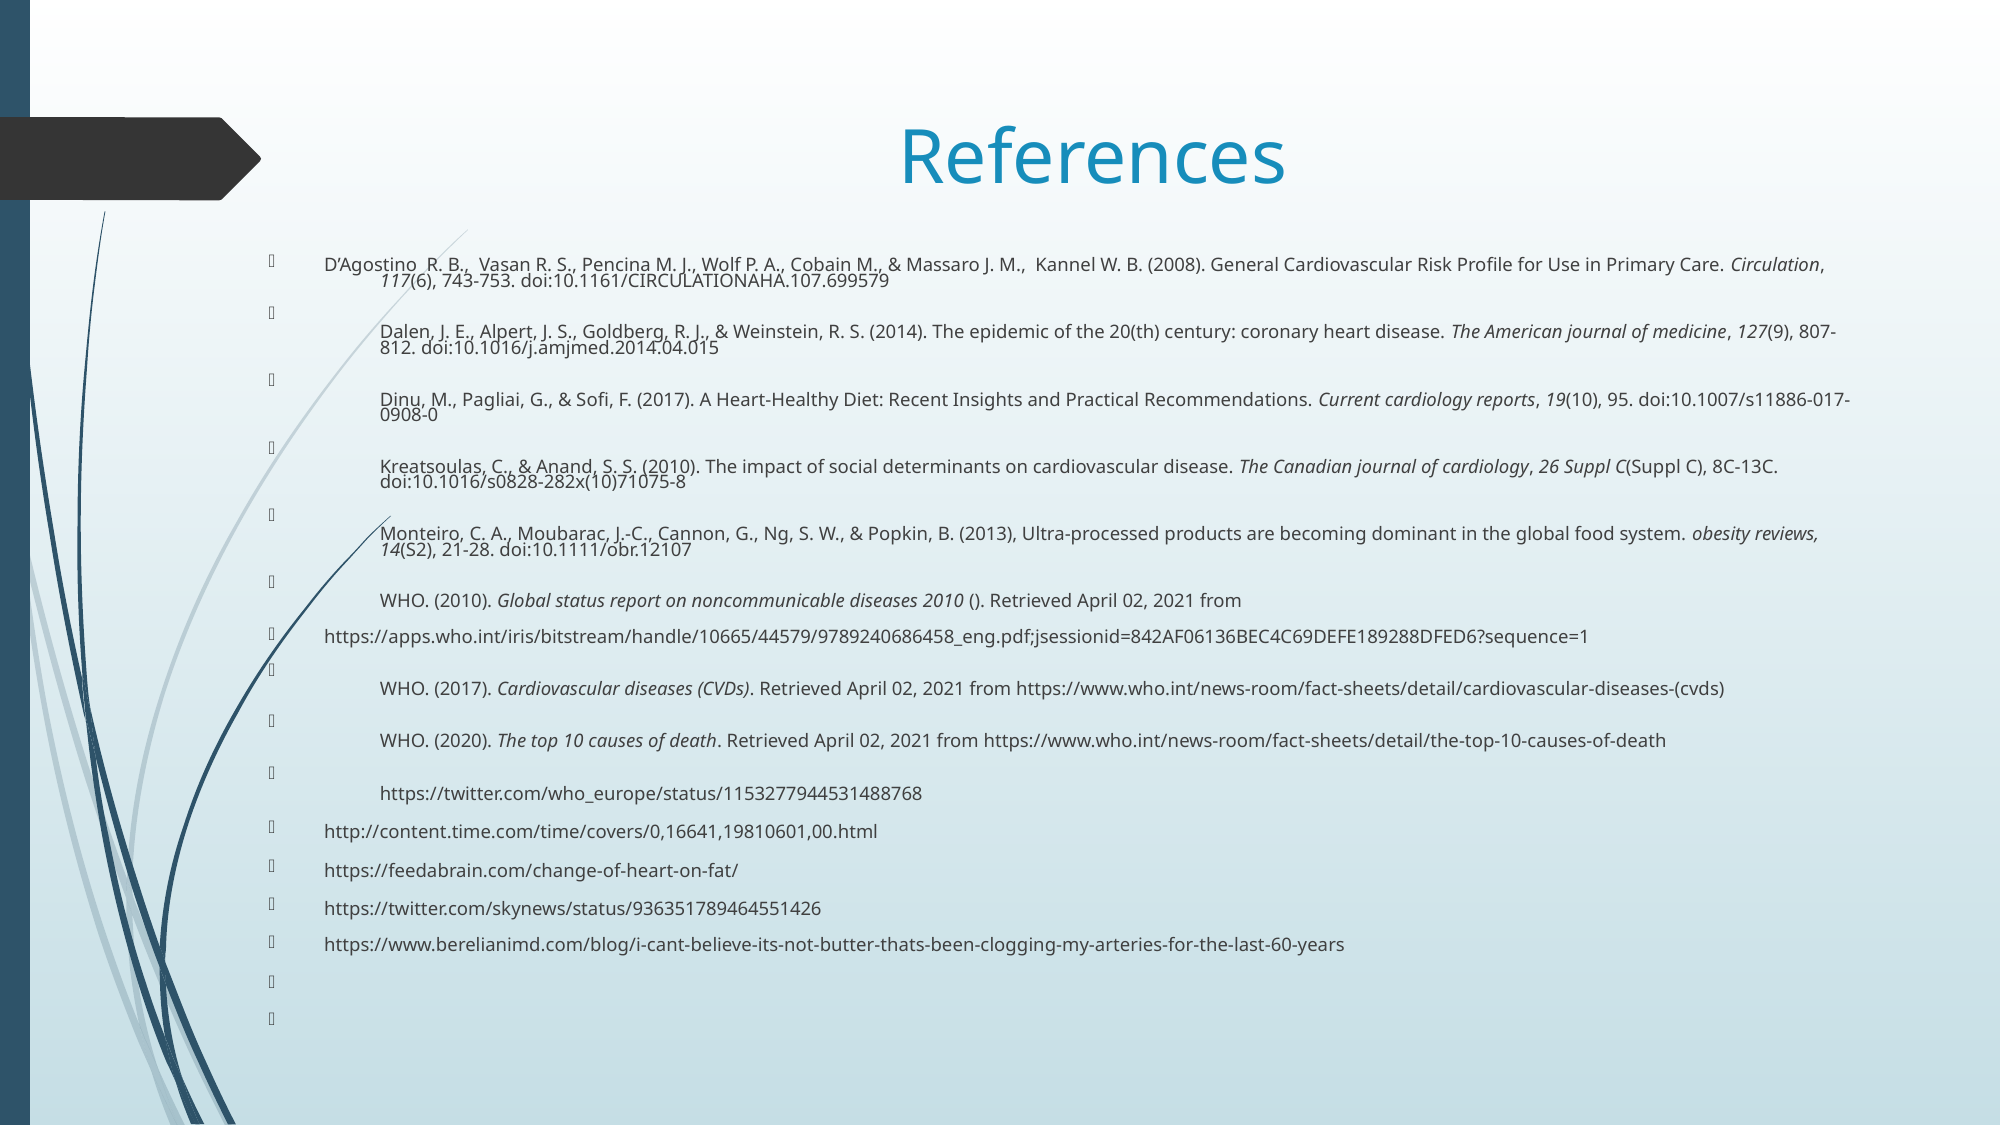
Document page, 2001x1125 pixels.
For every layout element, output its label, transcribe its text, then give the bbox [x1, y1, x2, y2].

title References [298, 100, 1888, 225]
list D’Agostino R. B., Vasan R. S., Pencina M. J., Wolf P. A., Cobain M., & Massaro J. M., Kannel W. B. (2008). General Cardiovascular Risk Profile for Use in Primary Care. Circulation, 117(6), 743-753. doi:10.1161/CIRCULATIONAHA.107.699579 Dalen, J. E., Alpert, J. S., Goldberg, R. J., & Weinstein, R. S. (2014). The epidemic of the 20(th) century: coronary heart disease. The American journal of medicine, 127(9), 807-812. doi:10.1016/j.amjmed.2014.04.015 Dinu, M., Pagliai, G., & Sofi, F. (2017). A Heart-Healthy Diet: Recent Insights and Practical Recommendations. Current cardiology reports, 19(10), 95. doi:10.1007/s11886-017-0908-0 Kreatsoulas, C., & Anand, S. S. (2010). The impact of social determinants on cardiovascular disease. The Canadian journal of cardiology, 26 Suppl C(Suppl C), 8C-13C. doi:10.1016/s0828-282x(10)71075-8 Monteiro, C. A., Moubarac, J.‐C., Cannon, G., Ng, S. W., & Popkin, B. (2013), Ultra-processed products are becoming dominant in the global food system. obesity reviews, 14(S2), 21-28. doi:10.1111/obr.12107 WHO. (2010). Global status report on noncommunicable diseases 2010 (). Retrieved April 02, 2021 from https://apps.who.int/iris/bitstream/handle/10665/44579/9789240686458_eng.pdf;jsessionid=842AF06136BEC4C69DEFE189288DFED6?sequence=1 WHO. (2017). Cardiovascular diseases (CVDs). Retrieved April 02, 2021 from https://www.who.int/news-room/fact-sheets/detail/cardiovascular-diseases-(cvds) WHO. (2020). The top 10 causes of death. Retrieved April 02, 2021 from https://www.who.int/news-room/fact-sheets/detail/the-top-10-causes-of-death https://twitter.com/who_europe/status/1153277944531488768 http://content.time.com/time/covers/0,16641,19810601,00.html https://feedabrain.com/change-of-heart-on-fat/ https://twitter.com/skynews/status/936351789464551426 https://www.berelianimd.com/blog/i-cant-believe-its-not-butter-thats-been-clogging-my-arteries-for-the-last-60-years [253, 251, 1888, 970]
